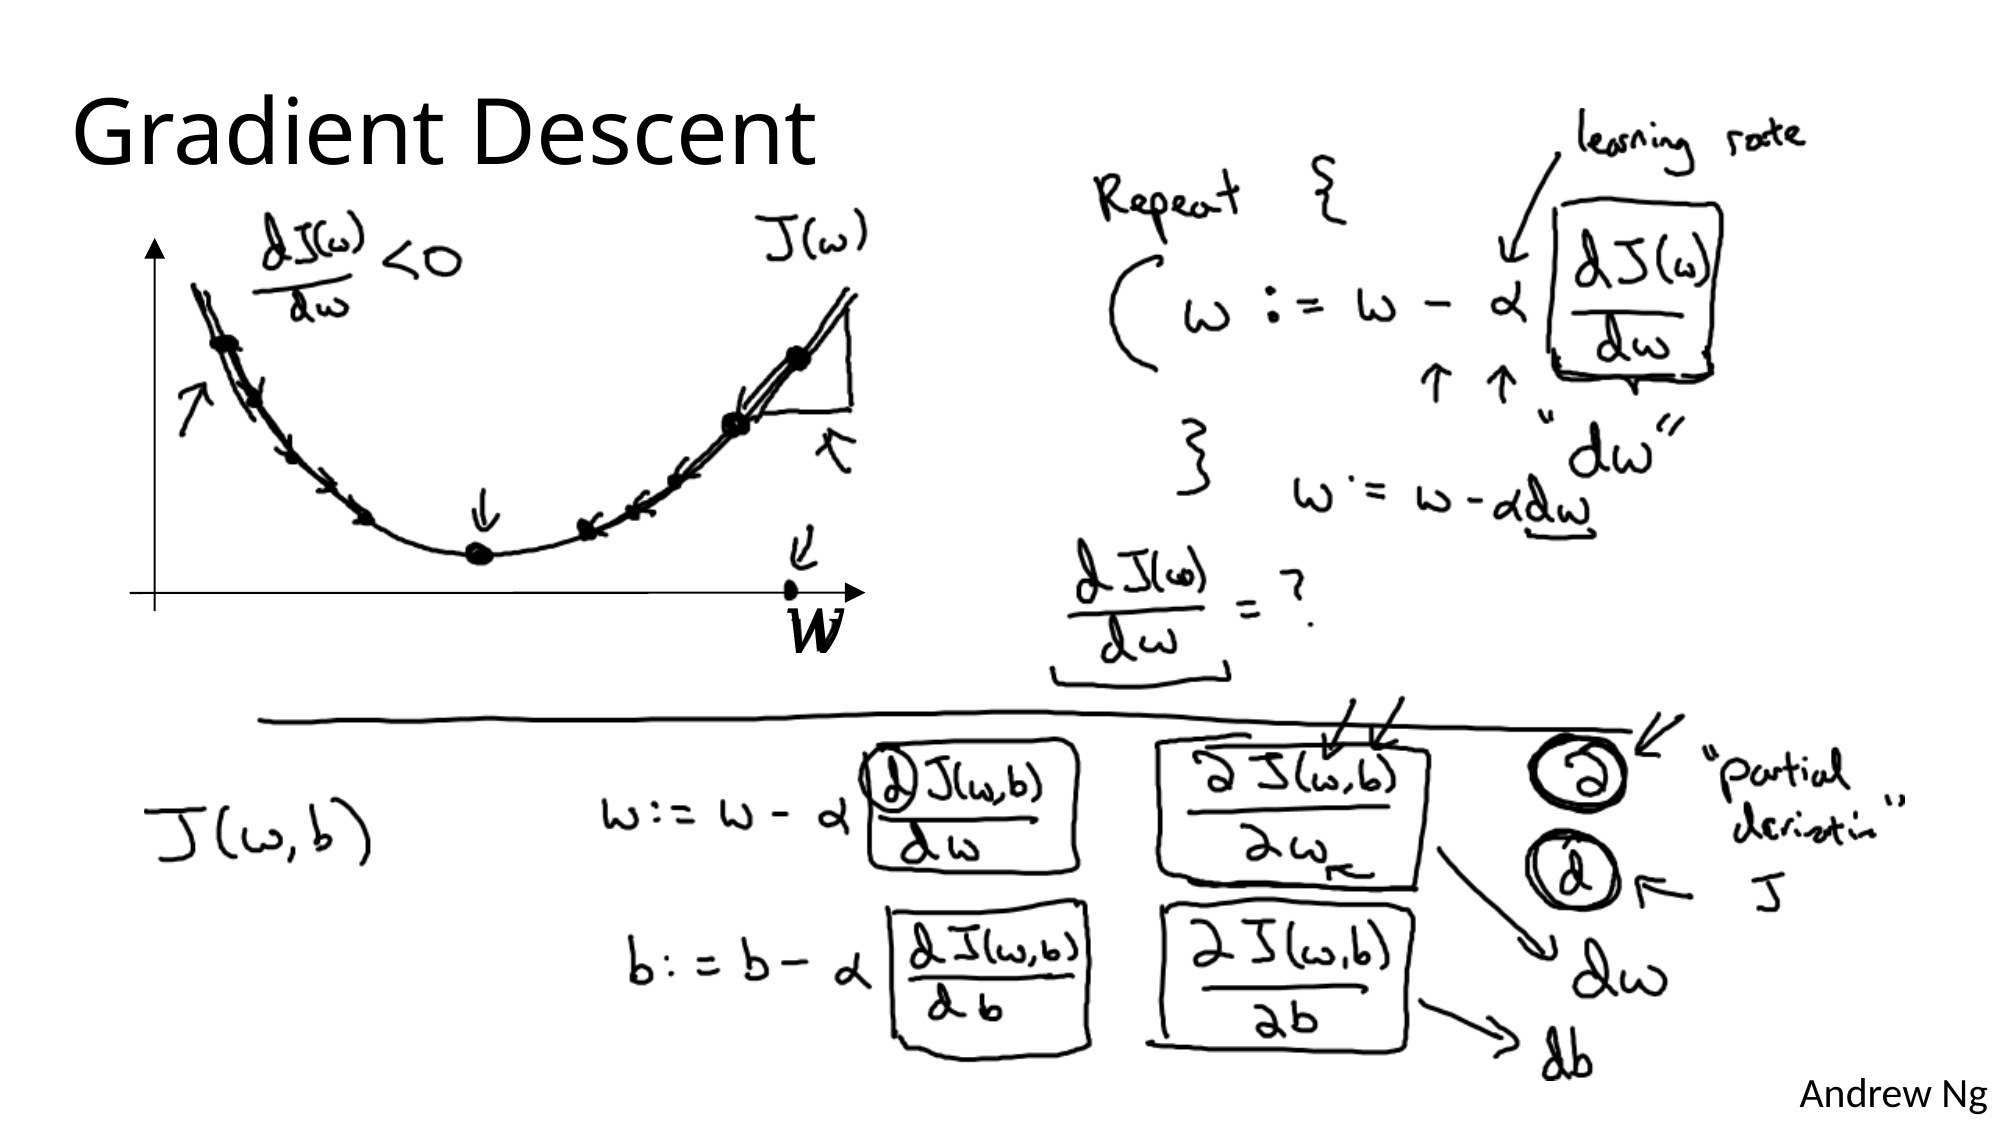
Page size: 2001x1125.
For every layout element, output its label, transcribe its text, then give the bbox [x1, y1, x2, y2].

picture [144, 108, 1905, 1081]
text_box Gradient Descent [55, 25, 1781, 244]
